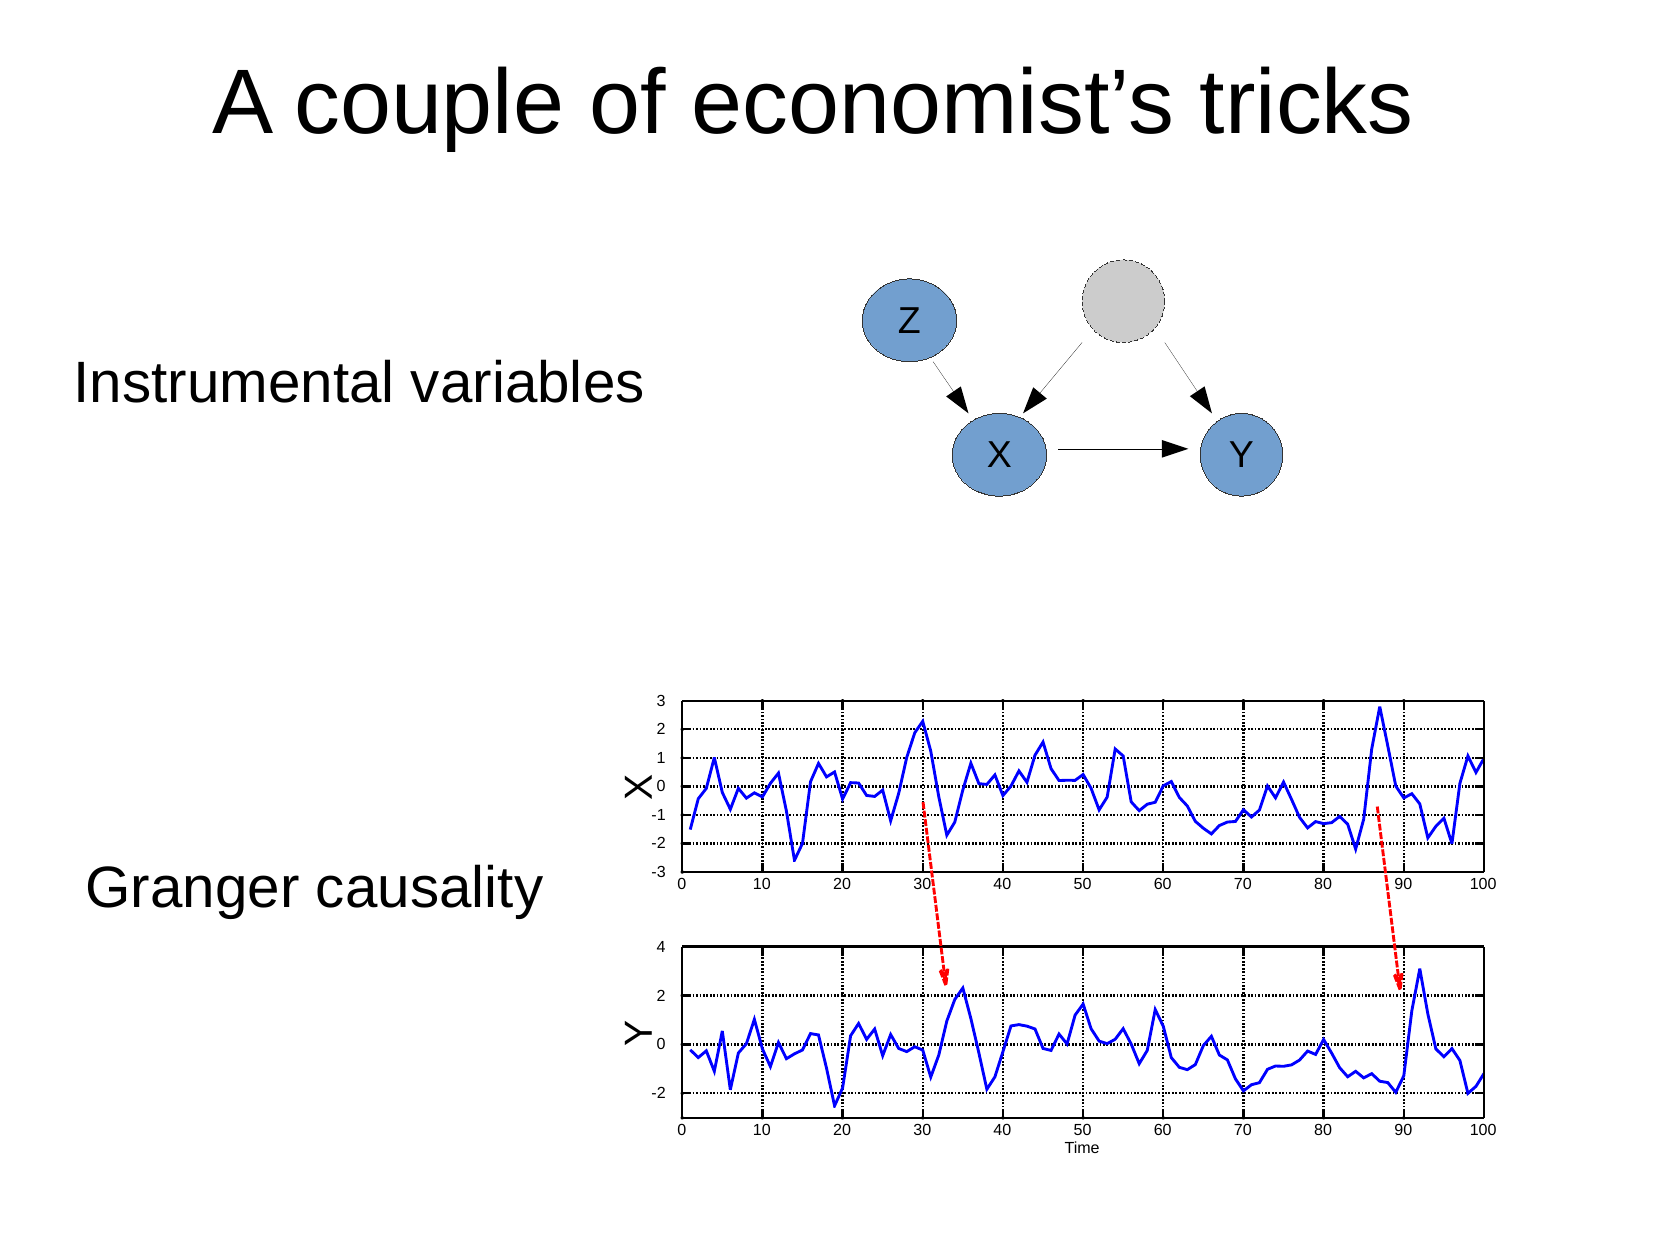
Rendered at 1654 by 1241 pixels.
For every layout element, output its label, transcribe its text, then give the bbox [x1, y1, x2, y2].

text_box X [952, 413, 1047, 497]
text_box Y [1200, 413, 1283, 497]
text_box [1082, 259, 1165, 343]
text_box Granger causality [70, 847, 591, 993]
title A couple of economist’s tricks [82, 11, 1571, 296]
picture [547, 661, 1583, 1182]
text_box Instrumental variables [59, 342, 697, 464]
text_box Z [862, 278, 957, 362]
